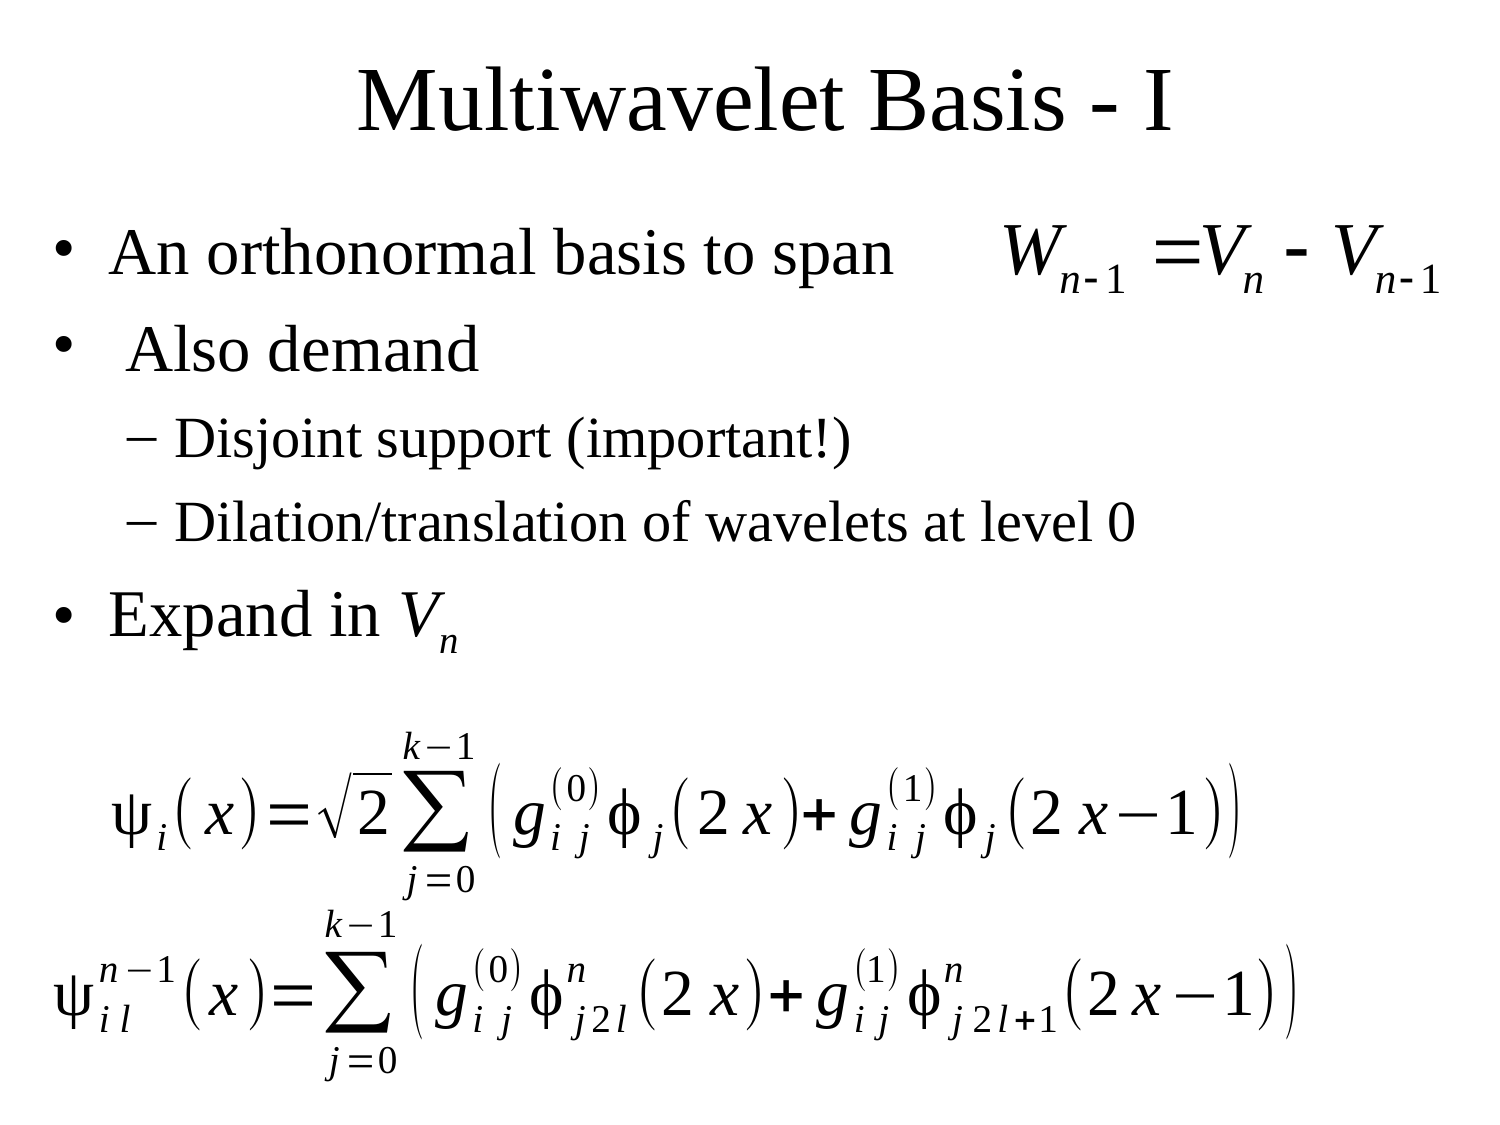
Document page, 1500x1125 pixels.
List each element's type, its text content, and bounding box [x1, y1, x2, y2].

chart [37, 723, 1313, 1082]
chart [691, 533, 810, 593]
title Multiwavelet Basis - I [112, 0, 1388, 188]
list An orthonormal basis to span Also demand Disjoint support (important!) Dilation/translation of wavelets at level 0 Expand in Vn [37, 200, 1313, 723]
chart [995, 200, 1450, 312]
